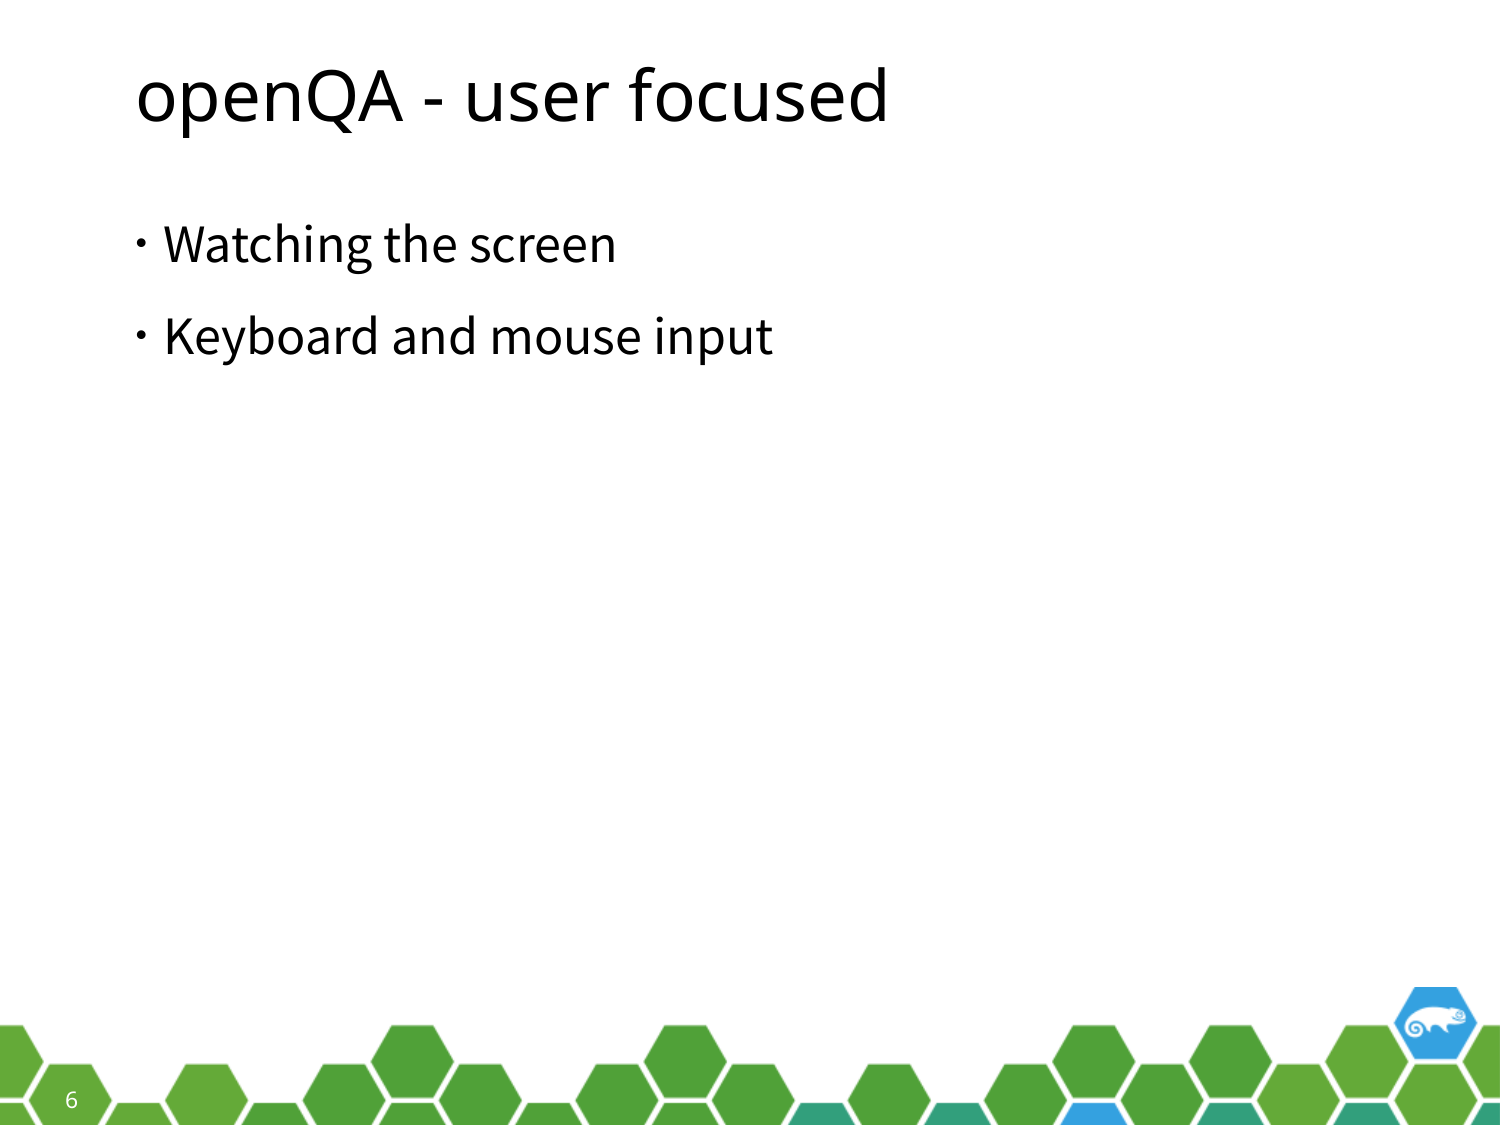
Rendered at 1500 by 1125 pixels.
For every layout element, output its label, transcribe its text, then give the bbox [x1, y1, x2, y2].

picture [0, 987, 1500, 1125]
list Watching the screen Keyboard and mouse input [135, 208, 1372, 862]
title openQA - user focused [135, 12, 1372, 175]
